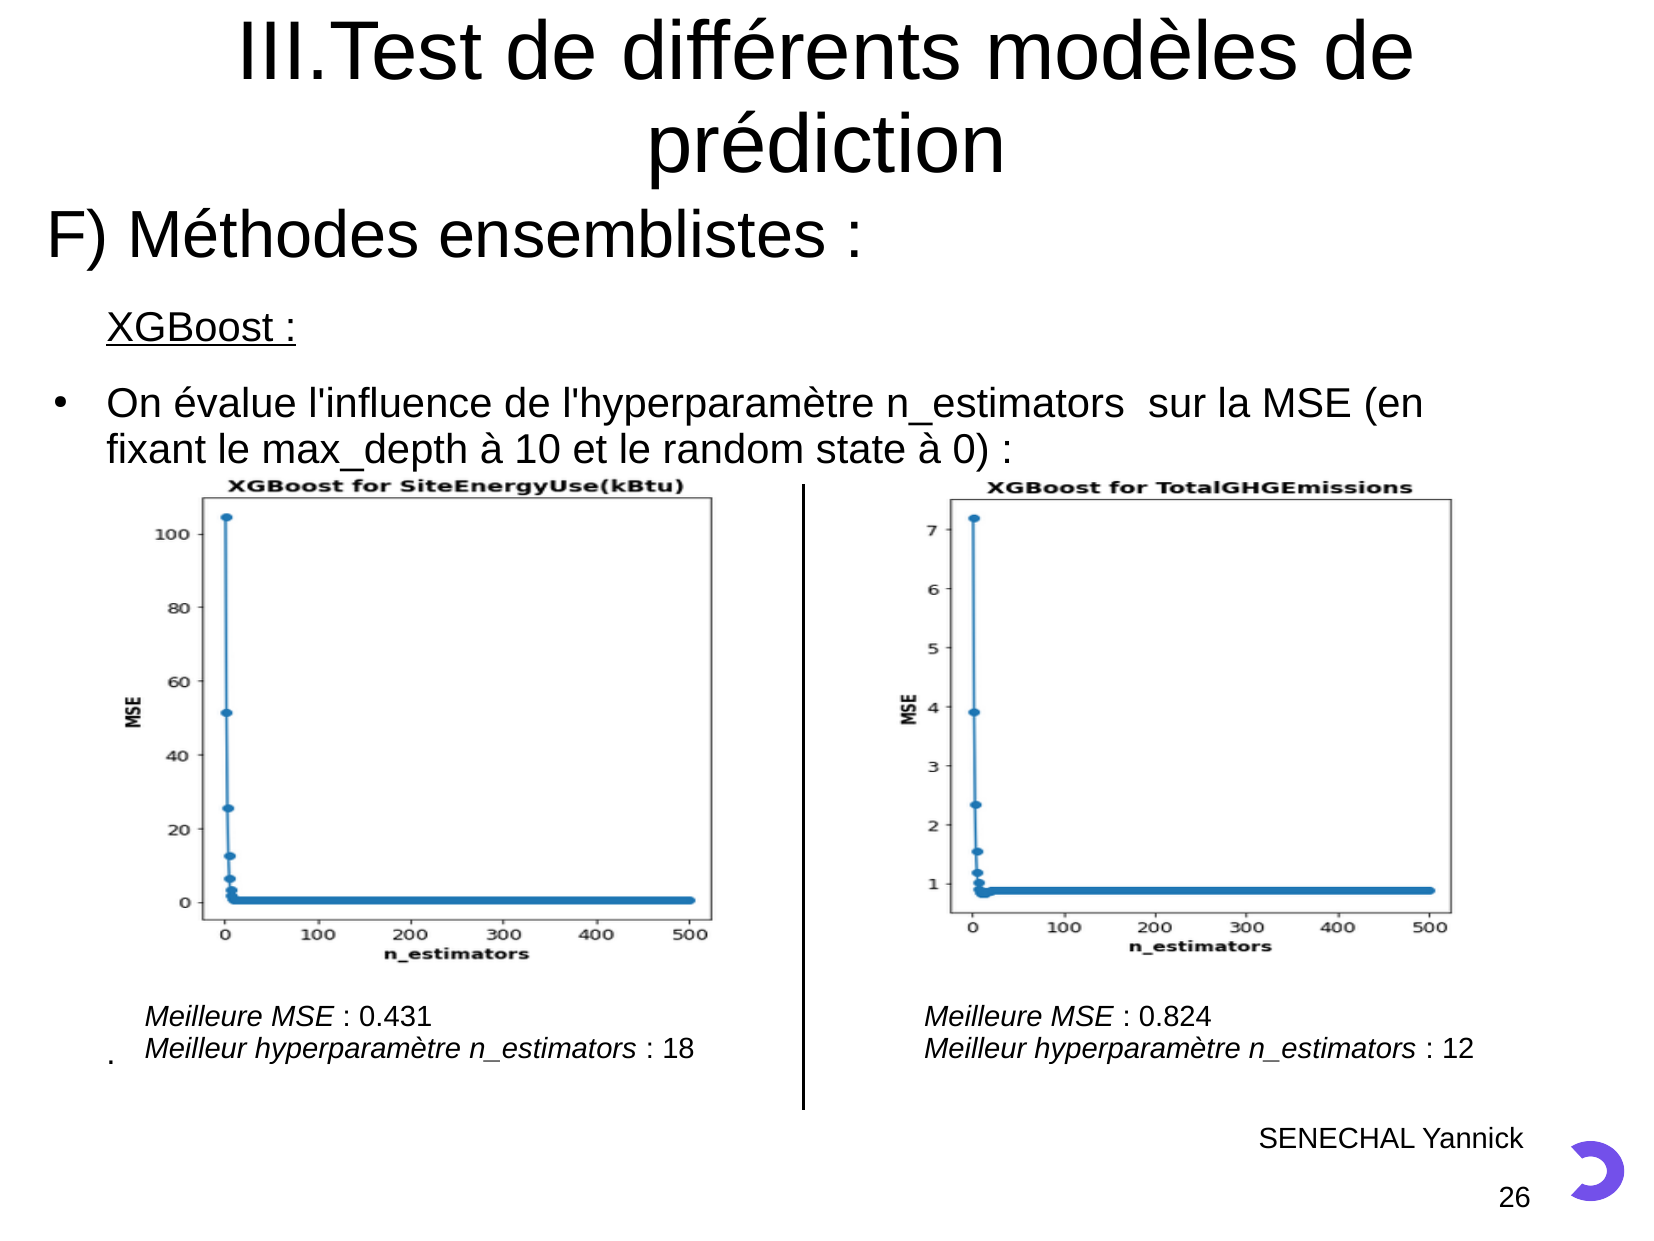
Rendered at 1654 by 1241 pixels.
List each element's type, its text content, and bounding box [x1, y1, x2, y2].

picture [1539, 1125, 1642, 1217]
picture [124, 472, 745, 969]
picture [885, 472, 1464, 957]
title III.Test de différents modèles de prédiction [82, 0, 1571, 201]
list XGBoost : On évalue l'influence de l'hyperparamètre n_estimators sur la MSE (en fixant le max_depth à 10 et le random state à 0) : . [35, 303, 1524, 1241]
text_box Meilleure MSE : 0.824 Meilleur hyperparamètre n_estimators : 12 [909, 992, 1583, 1146]
list F) Méthodes ensemblistes : [0, 197, 1464, 1016]
text_box Meilleure MSE : 0.431 Meilleur hyperparamètre n_estimators : 18 [129, 992, 804, 1146]
